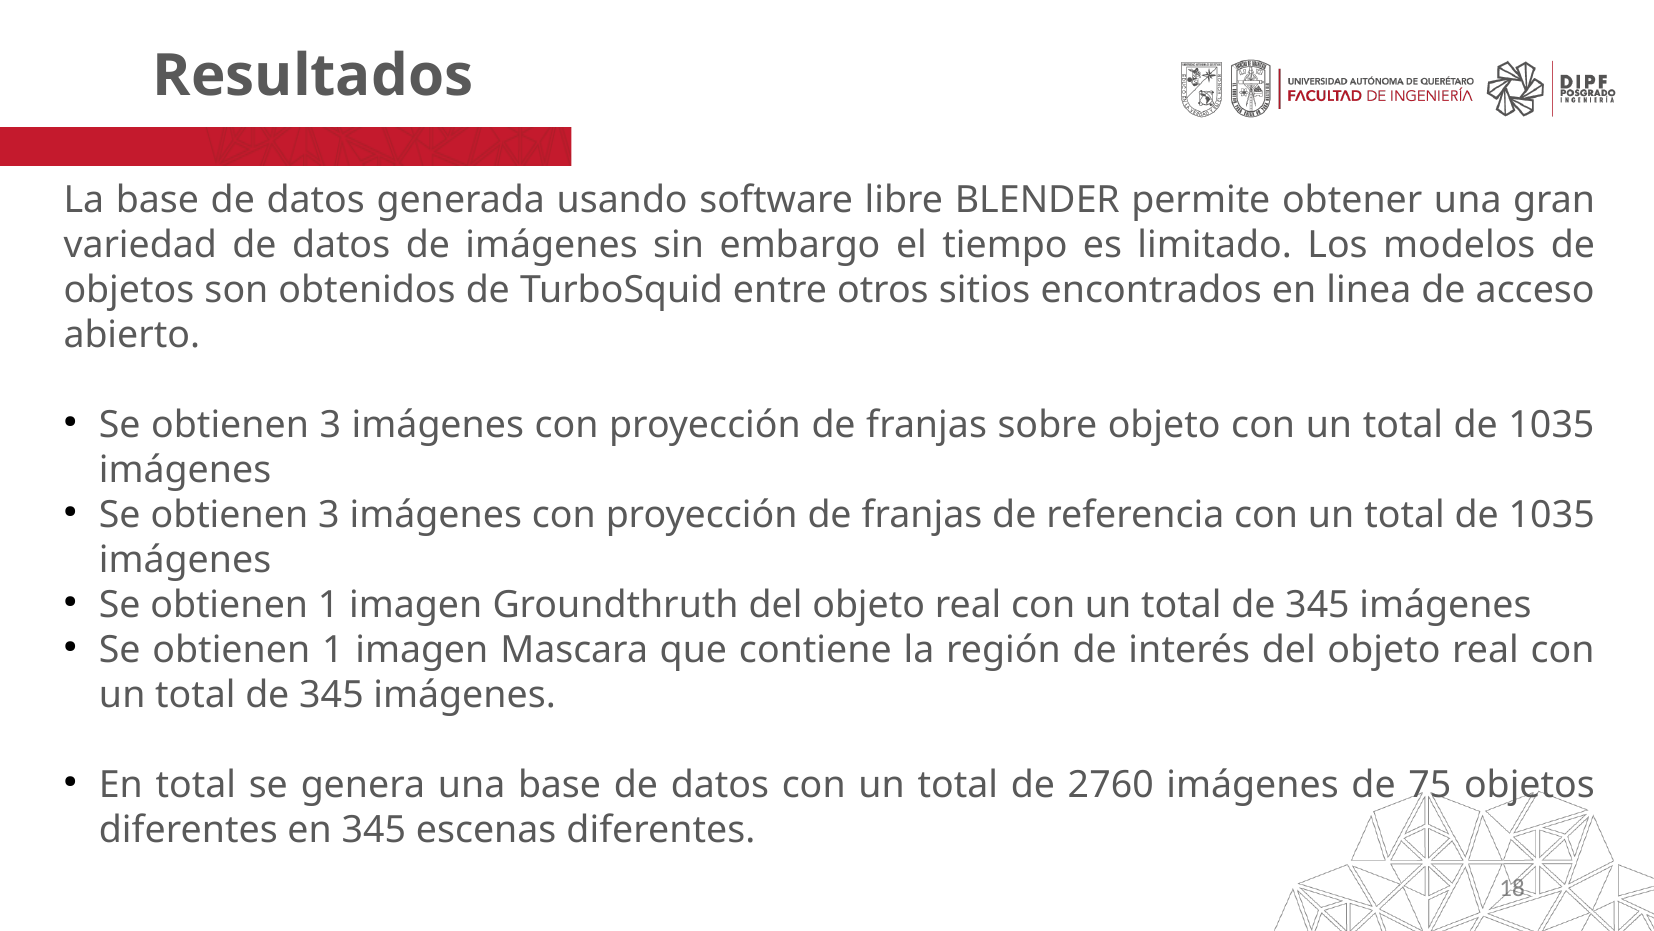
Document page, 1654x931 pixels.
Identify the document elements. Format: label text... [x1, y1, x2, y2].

picture [0, 127, 572, 166]
text_box La base de datos generada usando software libre BLENDER permite obtener una gran variedad de datos de imágenes sin embargo el tiempo es limitado. Los modelos de objetos son obtenidos de TurboSquid entre otros sitios encontrados en linea de acceso abierto. Se obtienen 3 imágenes con proyección de franjas sobre objeto con un total de 1035 imágenes Se obtienen 3 imágenes con proyección de franjas de referencia con un total de 1035 imágenes Se obtienen 1 imagen Groundthruth del objeto real con un total de 345 imágenes Se obtienen 1 imagen Mascara que contiene la región de interés del objeto real con un total de 345 imágenes. En total se genera una base de datos con un total de 2760 imágenes de 75 objetos diferentes en 345 escenas diferentes. [48, 167, 1612, 858]
picture [1176, 54, 1620, 133]
picture [1257, 781, 1654, 931]
text_box Resultados [54, 11, 572, 127]
